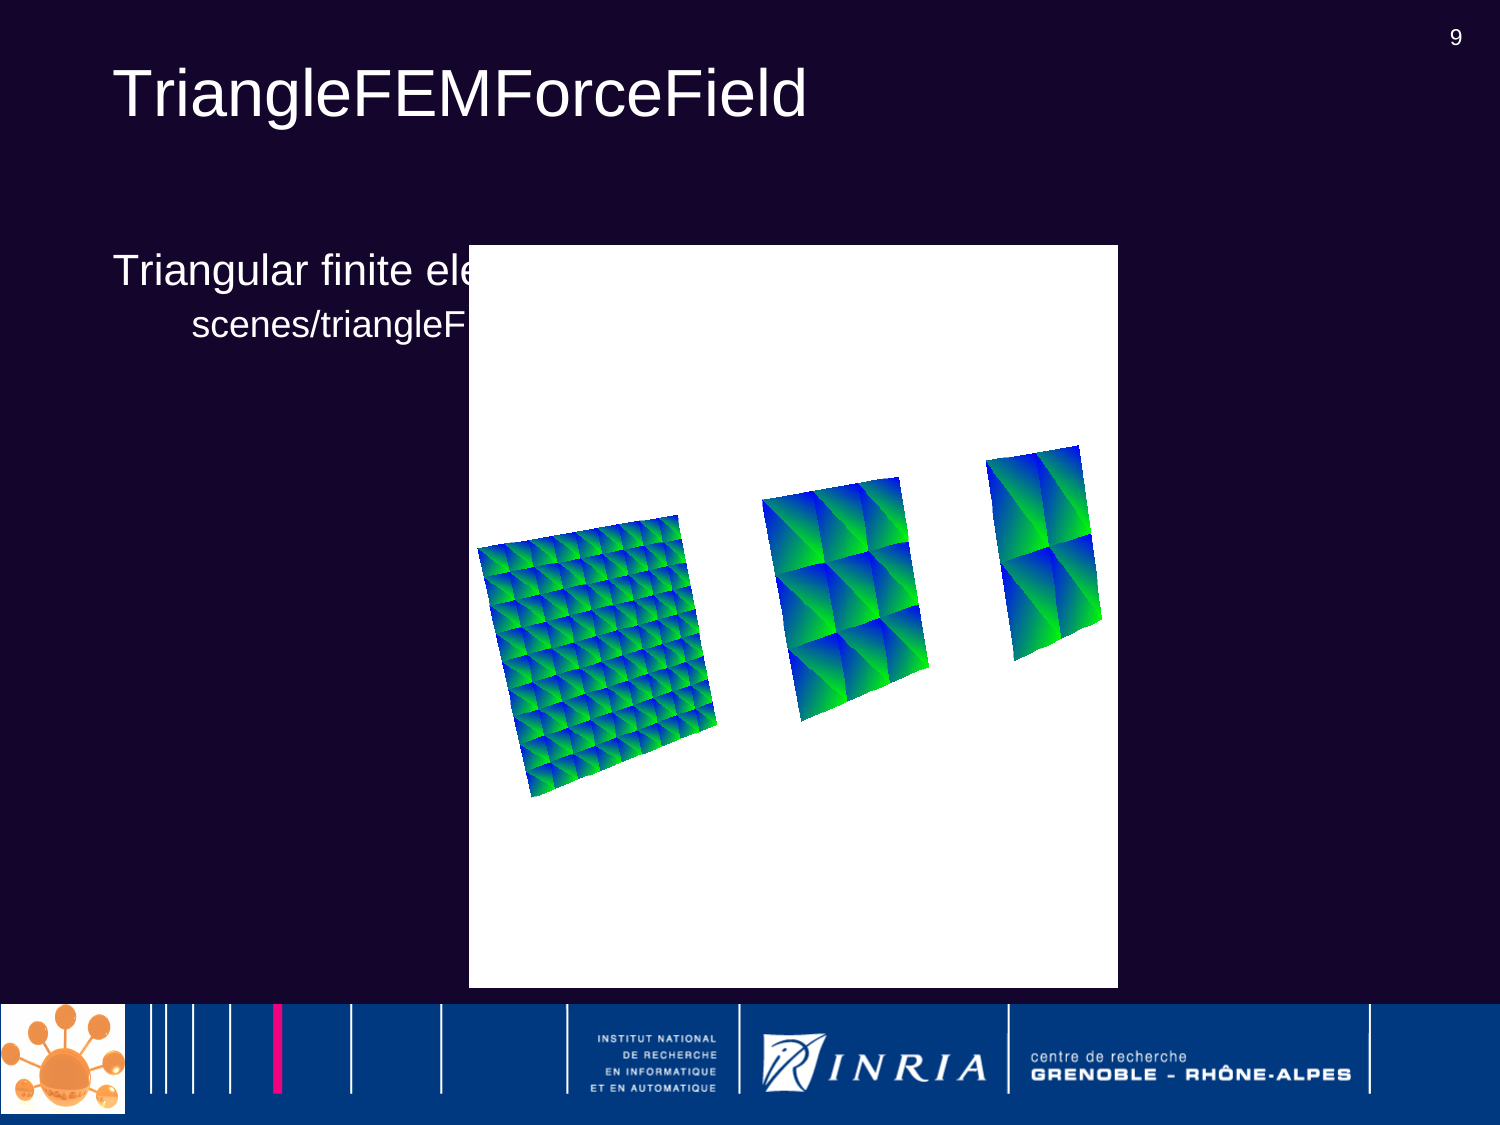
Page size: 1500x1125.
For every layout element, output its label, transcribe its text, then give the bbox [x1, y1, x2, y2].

picture [0, 1004, 1500, 1125]
list Triangular finite elements scenes/triangleFEM.scn [112, 245, 422, 988]
title TriangleFEMForceField [112, 0, 1474, 188]
picture [422, 245, 1468, 988]
